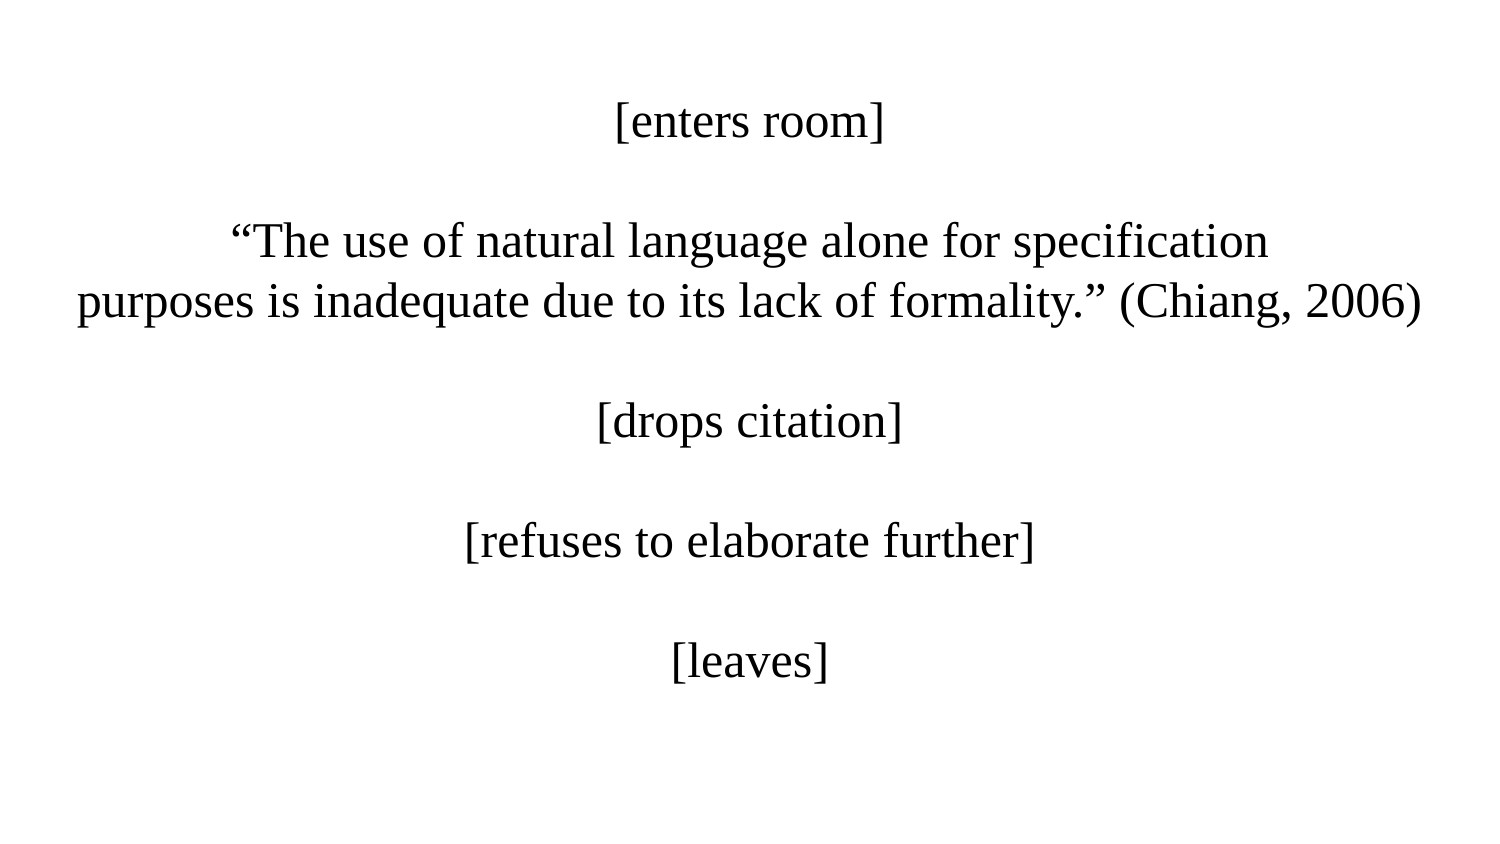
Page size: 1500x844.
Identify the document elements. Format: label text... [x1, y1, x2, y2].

title [enters room] “The use of natural language alone for specification purposes is inadequate due to its lack of formality.” (Chiang, 2006) [drops citation] [refuses to elaborate further] [leaves] [51, 72, 1449, 716]
